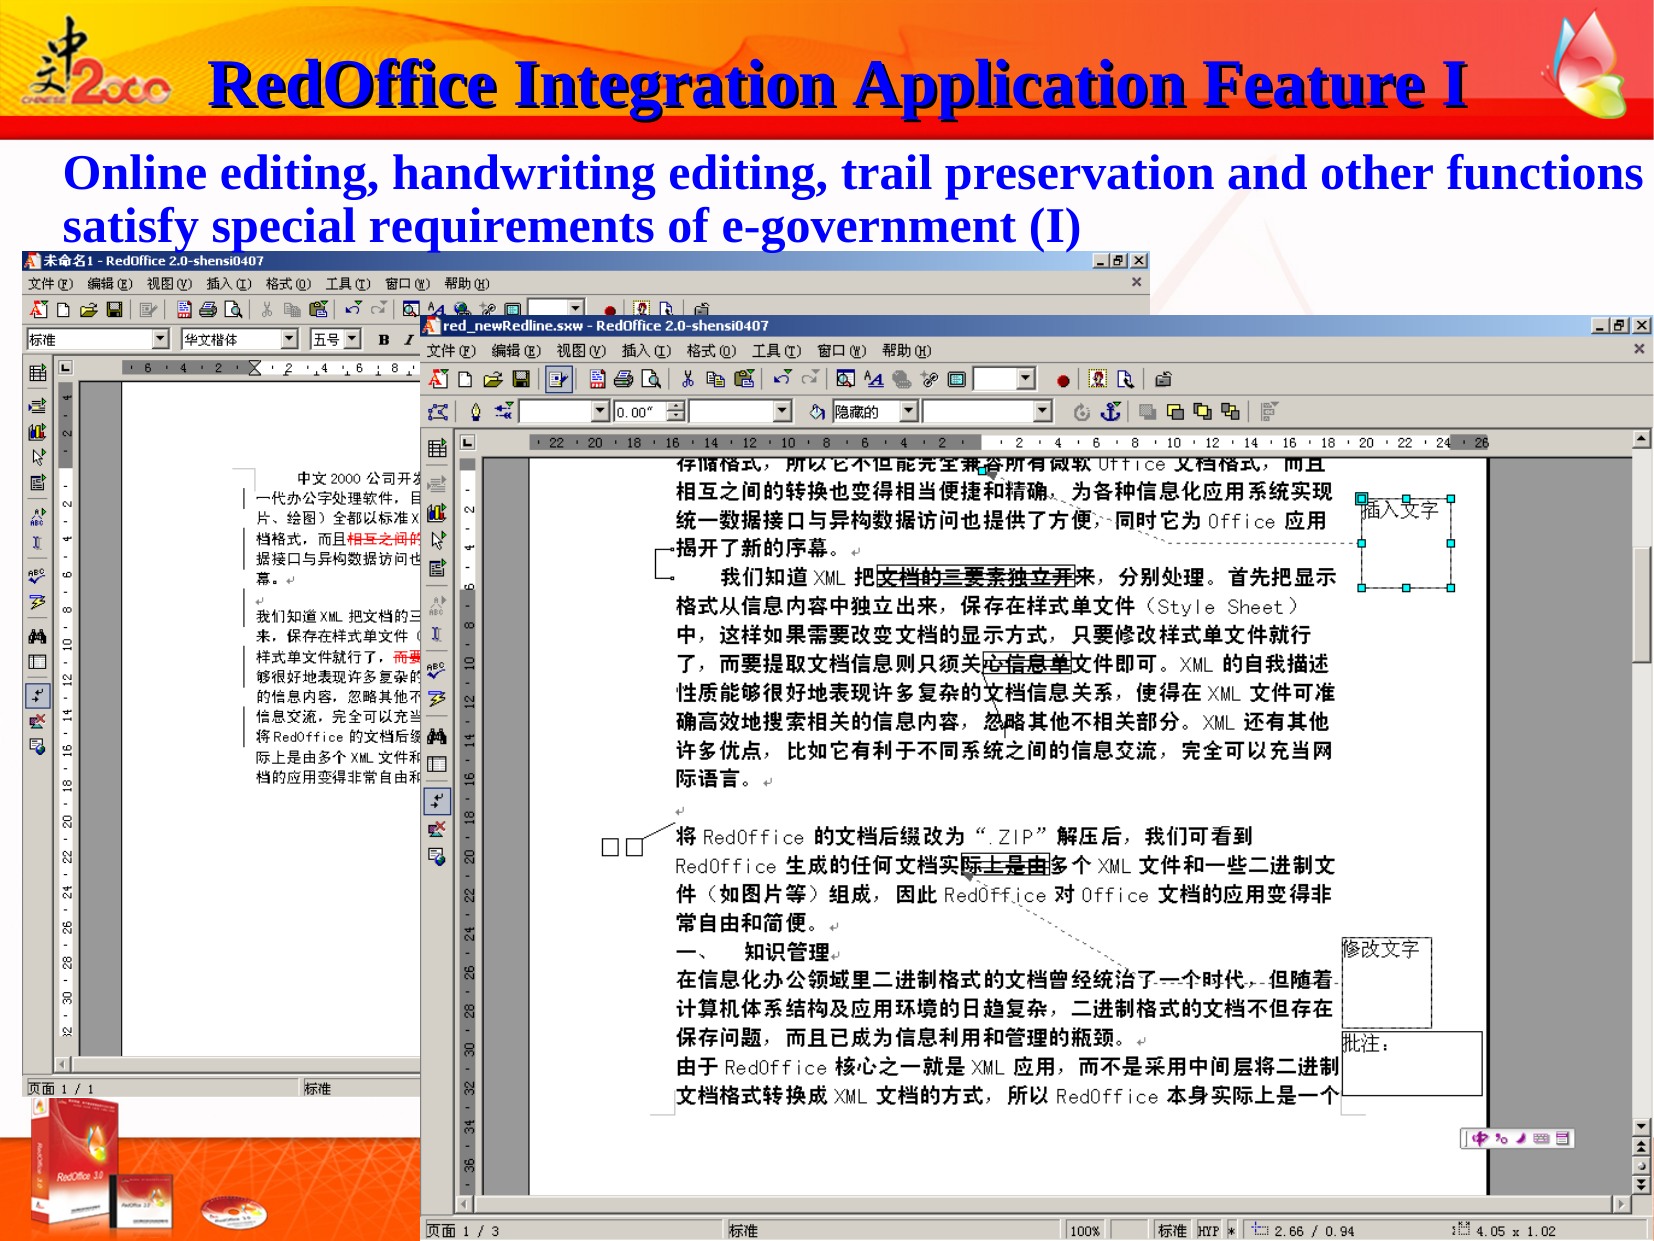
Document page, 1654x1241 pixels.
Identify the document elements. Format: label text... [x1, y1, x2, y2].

picture [0, 0, 1654, 1241]
text_box Online editing, handwriting editing, trail preservation and other functions satisfy special requirements of e-government (I) [62, 147, 1654, 253]
title RedOffice Integration Application Feature I [177, 8, 1500, 147]
